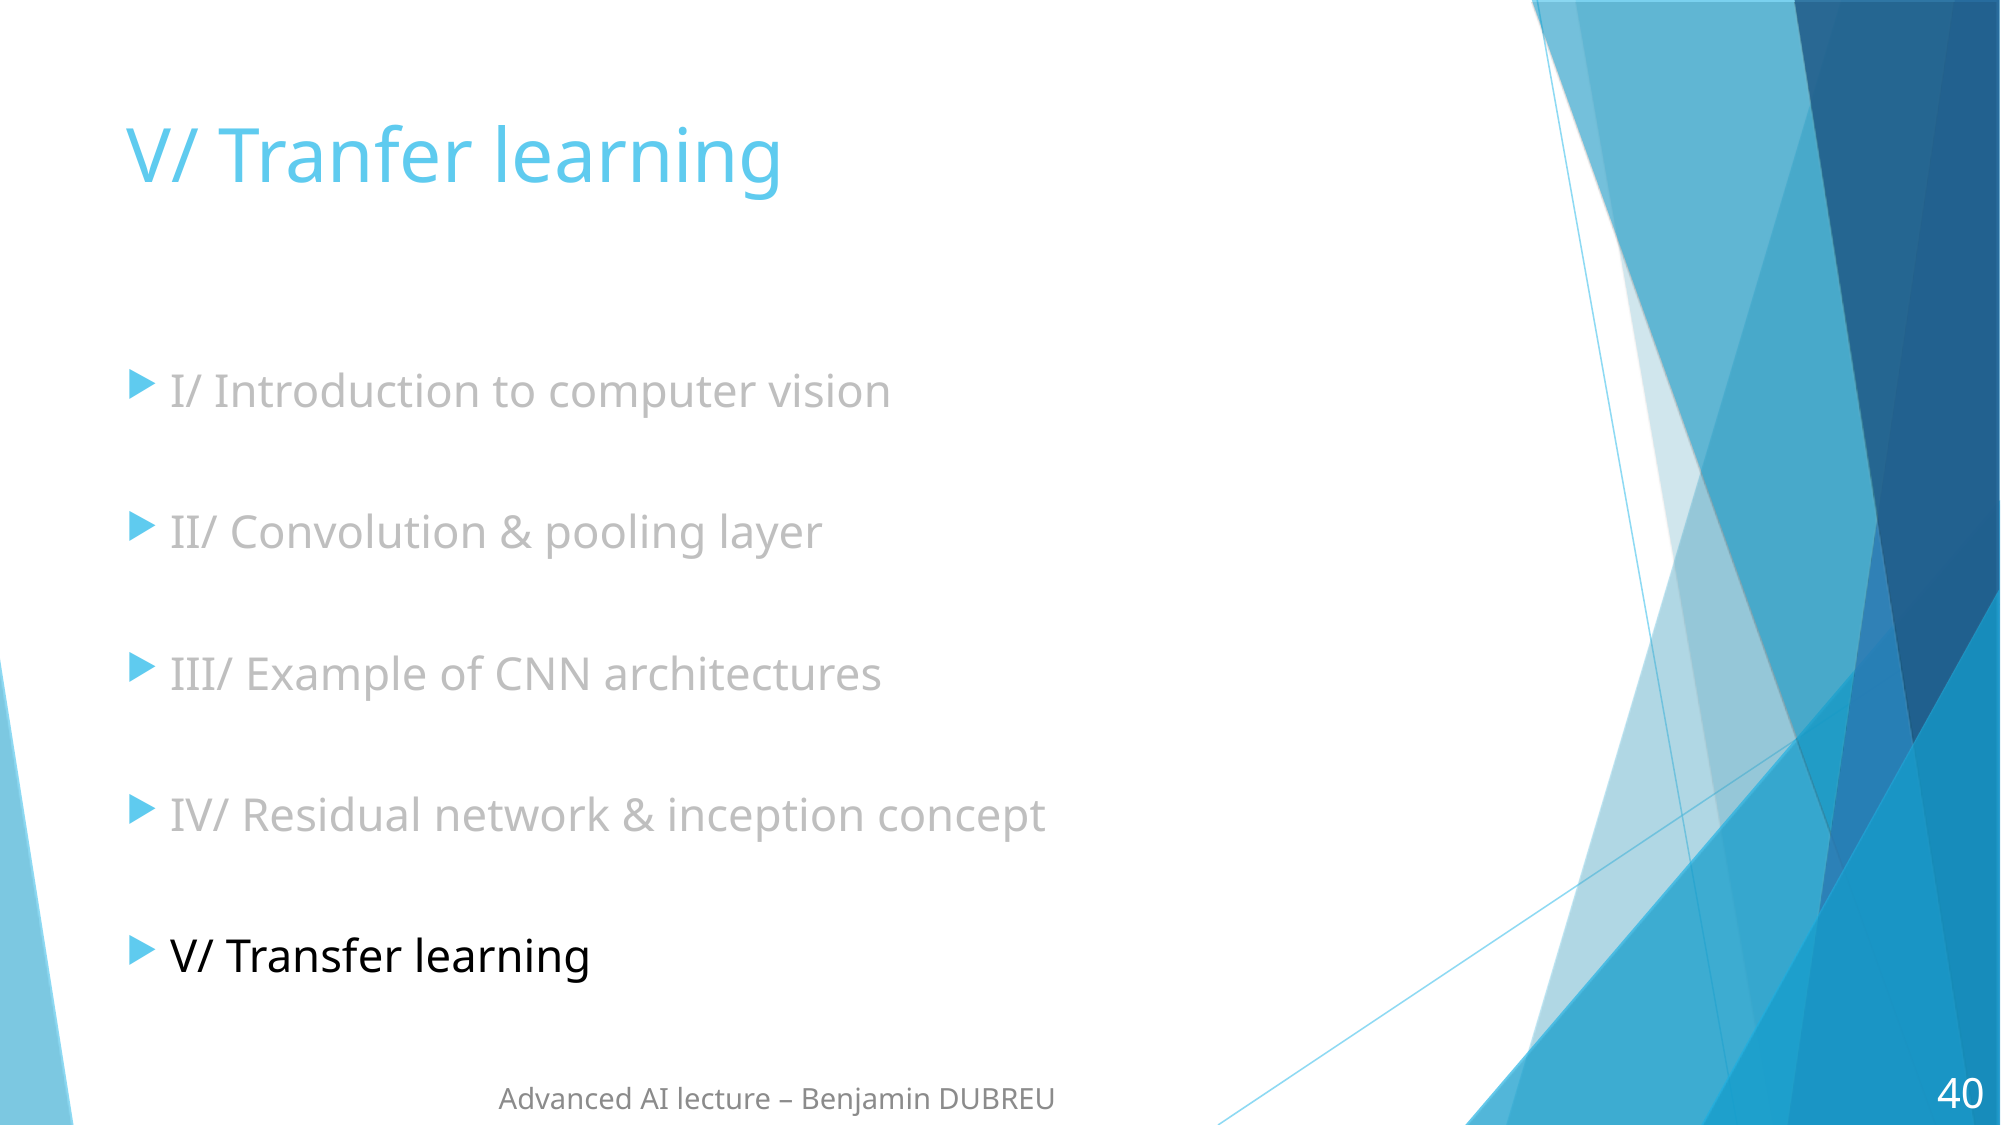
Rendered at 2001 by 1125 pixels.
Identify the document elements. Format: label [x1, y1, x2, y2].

slide_number [1887, 1065, 2000, 1125]
footer [483, 1067, 1517, 1125]
list [111, 354, 1522, 992]
title [111, 99, 1522, 317]
